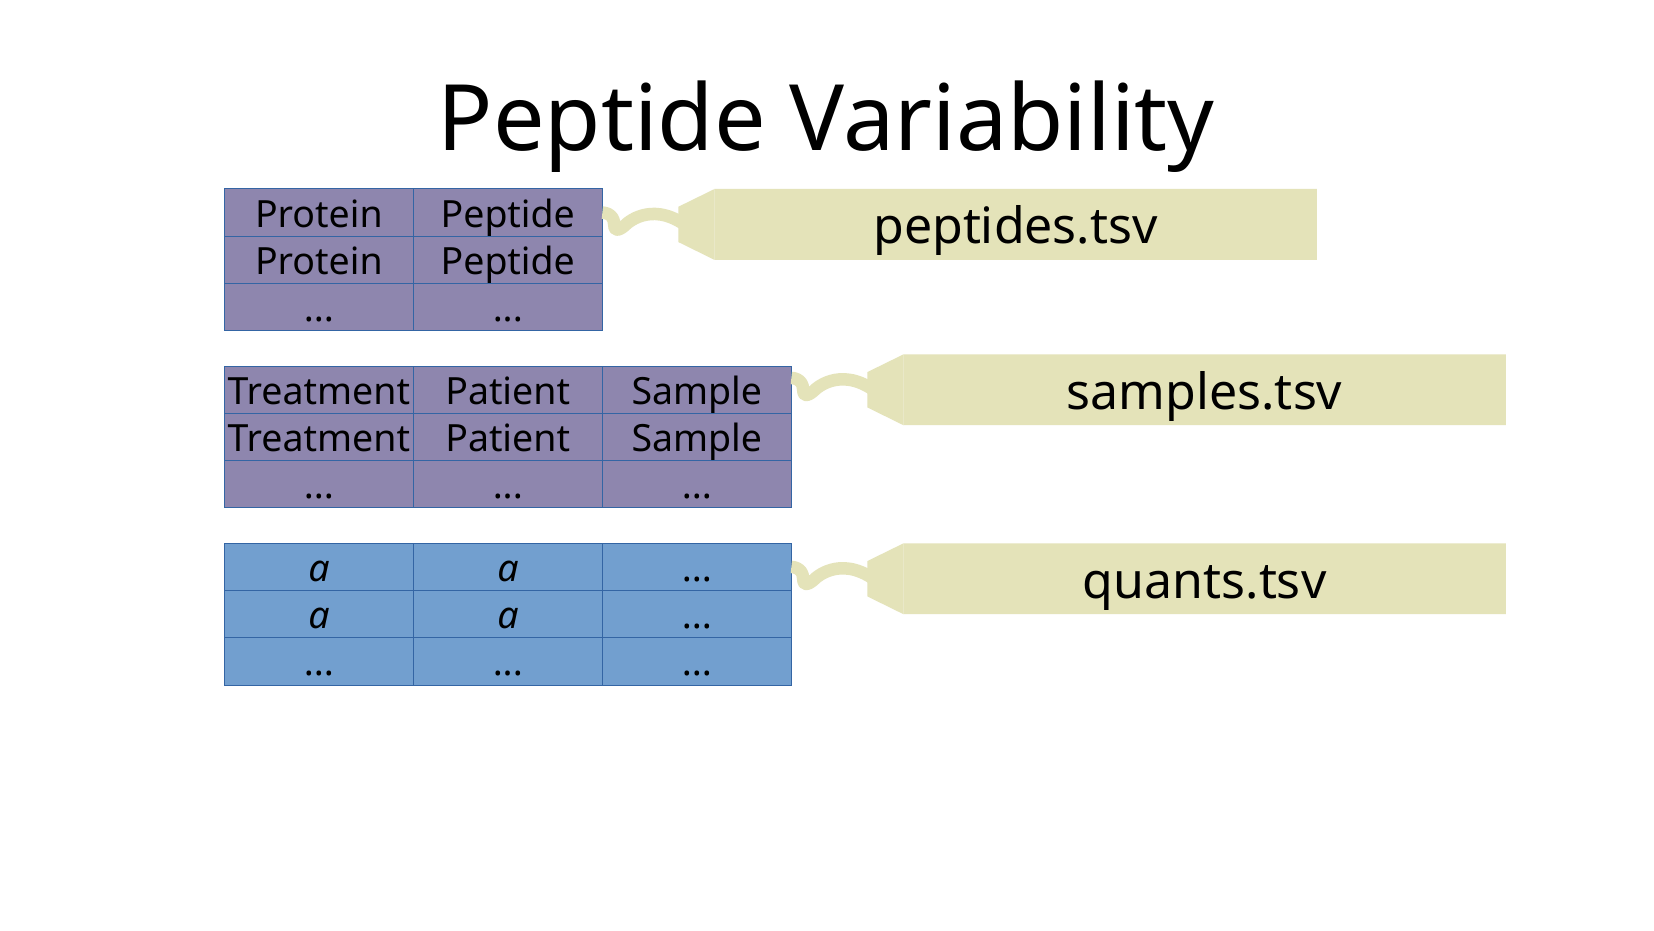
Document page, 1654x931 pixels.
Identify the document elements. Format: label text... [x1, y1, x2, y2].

text_box ... [602, 460, 792, 508]
text_box Protein [224, 188, 413, 237]
text_box a [413, 543, 602, 590]
text_box ... [414, 460, 602, 508]
text_box Sample [602, 413, 792, 460]
text_box [678, 189, 714, 260]
text_box a [413, 590, 602, 637]
text_box Protein [224, 237, 413, 283]
text_box Sample [602, 366, 792, 413]
text_box Peptide [490, 256, 502, 272]
text_box ... [224, 637, 413, 686]
text_box ... [602, 590, 792, 637]
text_box ... [224, 283, 413, 331]
text_box ... [413, 637, 602, 686]
text_box Patient [414, 413, 602, 460]
text_box Peptide [413, 237, 603, 283]
text_box Peptide [413, 188, 603, 237]
text_box ... [224, 460, 414, 508]
text_box a [224, 590, 413, 637]
text_box ... [602, 637, 792, 686]
text_box ... [602, 543, 792, 590]
text_box Sample [714, 386, 726, 402]
text_box Sample [714, 433, 726, 449]
text_box Patient [414, 366, 602, 413]
text_box [867, 354, 903, 425]
text_box peptides.tsv [714, 188, 1317, 260]
text_box Treatment [224, 413, 414, 460]
text_box a [224, 543, 413, 590]
text_box ... [413, 283, 603, 331]
title Peptide Variability [82, 37, 1571, 193]
text_box [867, 543, 903, 614]
text_box quants.tsv [903, 543, 1506, 615]
text_box samples.tsv [903, 354, 1506, 426]
text_box Treatment [224, 366, 414, 413]
